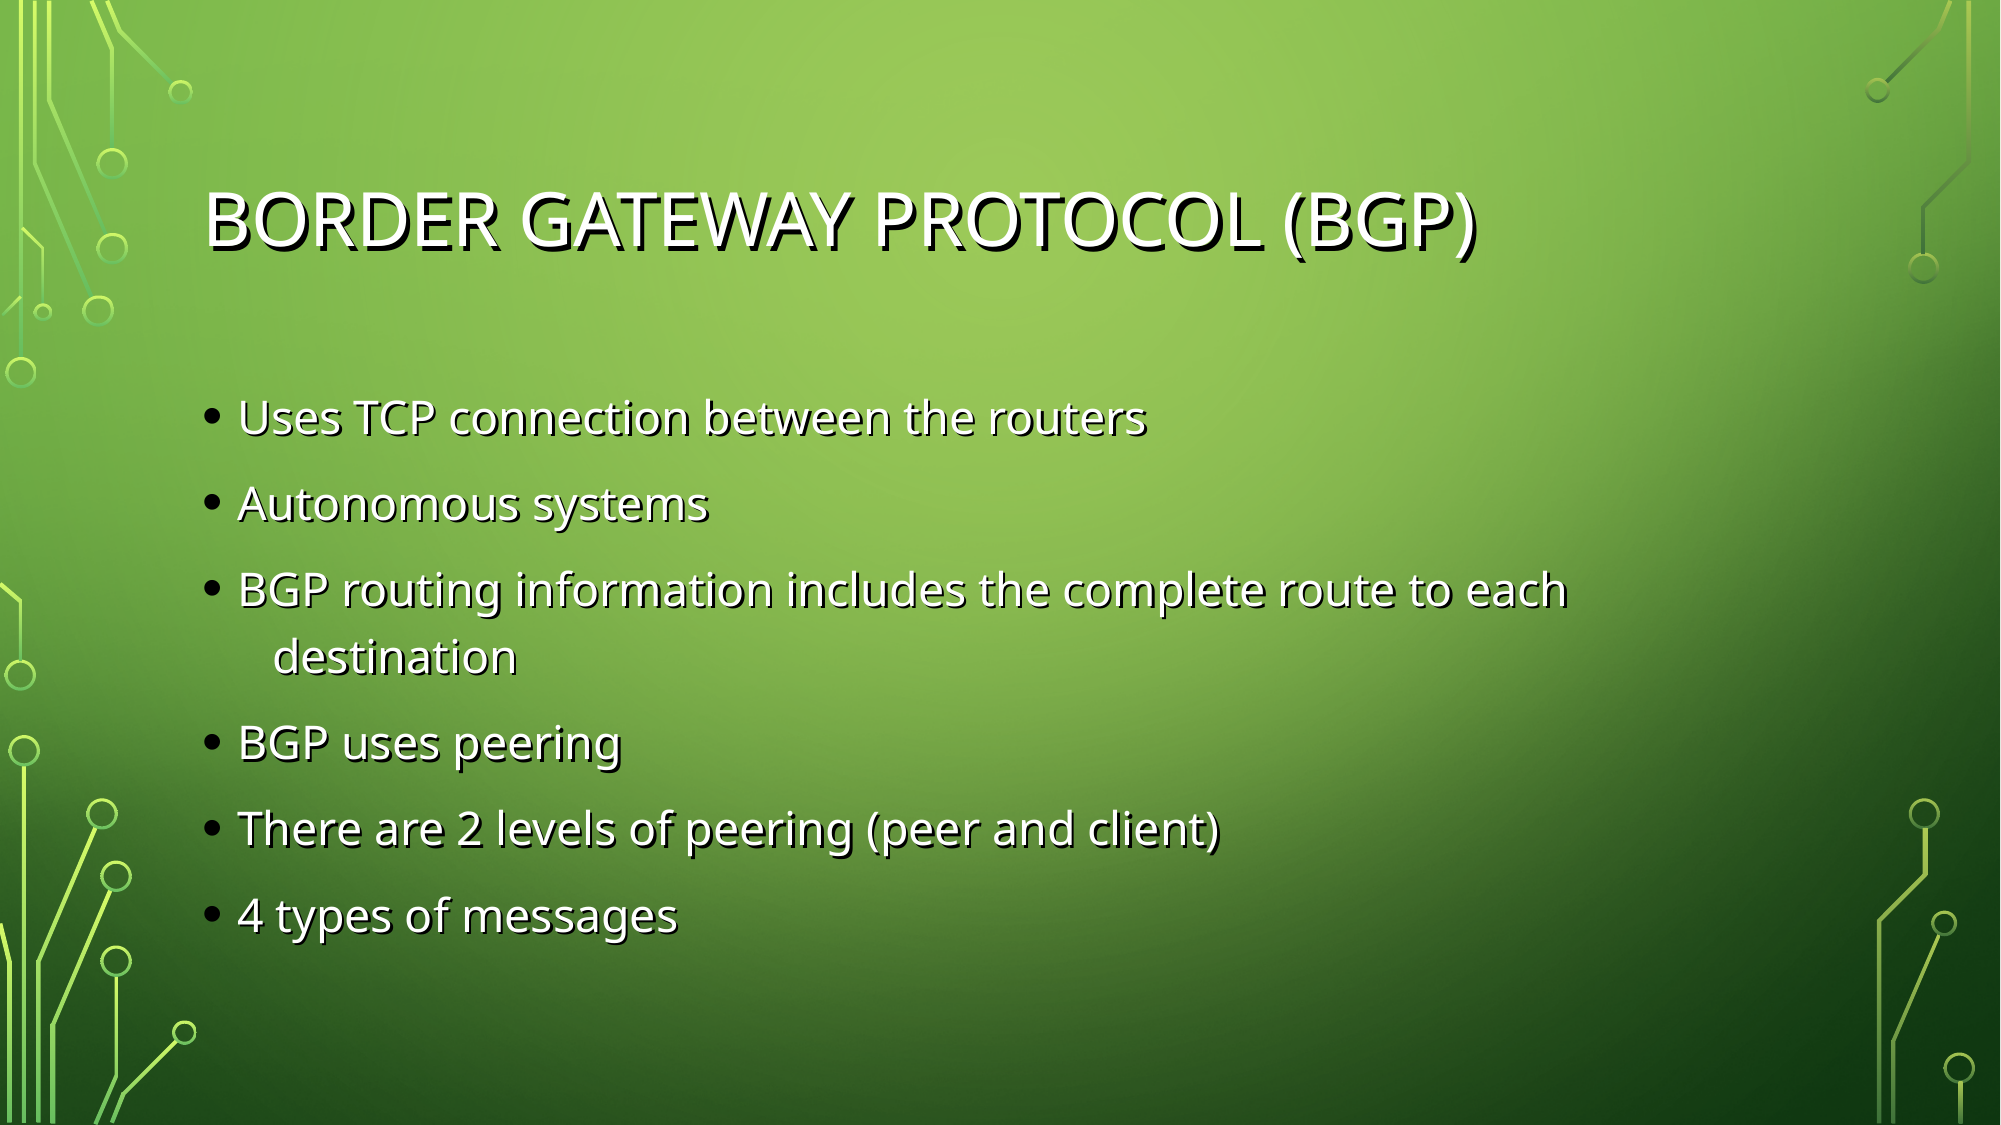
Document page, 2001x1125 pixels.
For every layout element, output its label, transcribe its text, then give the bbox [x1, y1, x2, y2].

list Uses TCP connection between the routers Autonomous systems BGP routing information includes the complete route to each destination BGP uses peering There are 2 levels of peering (peer and client) 4 types of messages [187, 369, 1813, 951]
title Border Gateway protocol (bgp) [187, 101, 1813, 344]
